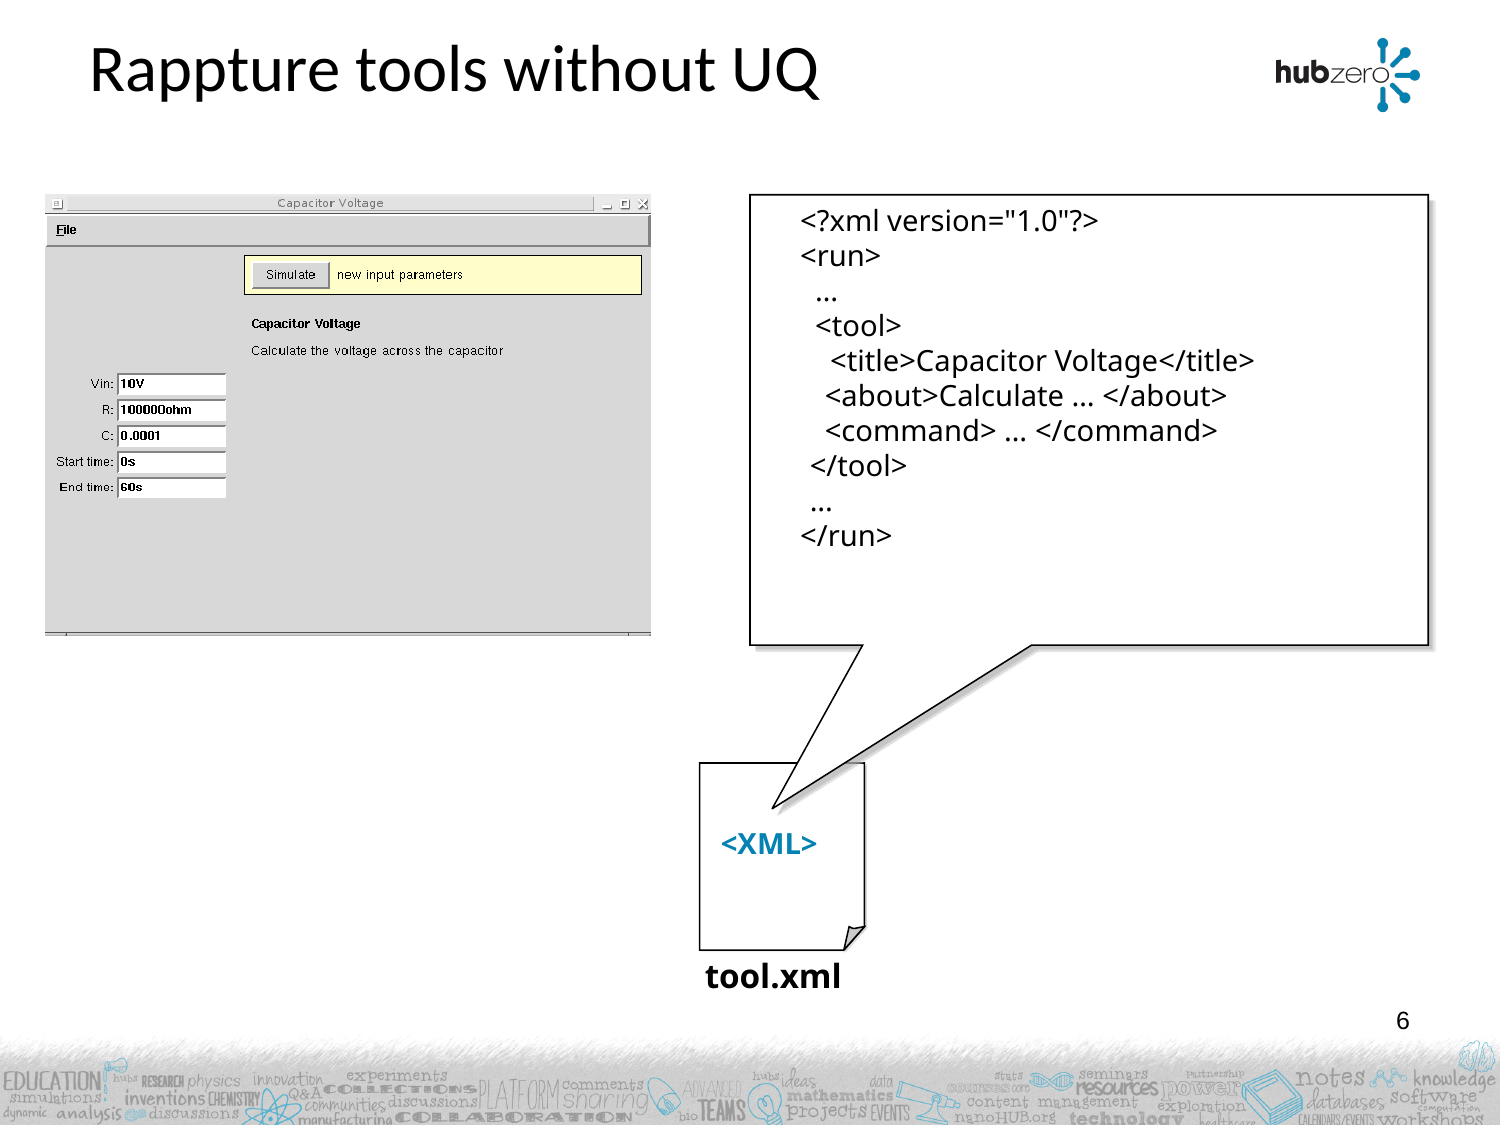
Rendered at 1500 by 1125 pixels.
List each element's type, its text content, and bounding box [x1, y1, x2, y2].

picture [0, 1034, 1500, 1125]
text_box [699, 762, 865, 947]
text_box tool.xml [690, 947, 858, 1003]
text_box <?xml version="1.0"?> <run> … <tool> <title>Capacitor Voltage</title> <about>Calculate … </about> <command> … </command> </tool> ... </run> [750, 194, 1429, 809]
text_box <XML> [706, 817, 833, 869]
text_box <number> [1074, 989, 1425, 1050]
picture [45, 194, 651, 636]
picture [1272, 35, 1423, 115]
text_box Rappture tools without UQ [75, 12, 1249, 118]
